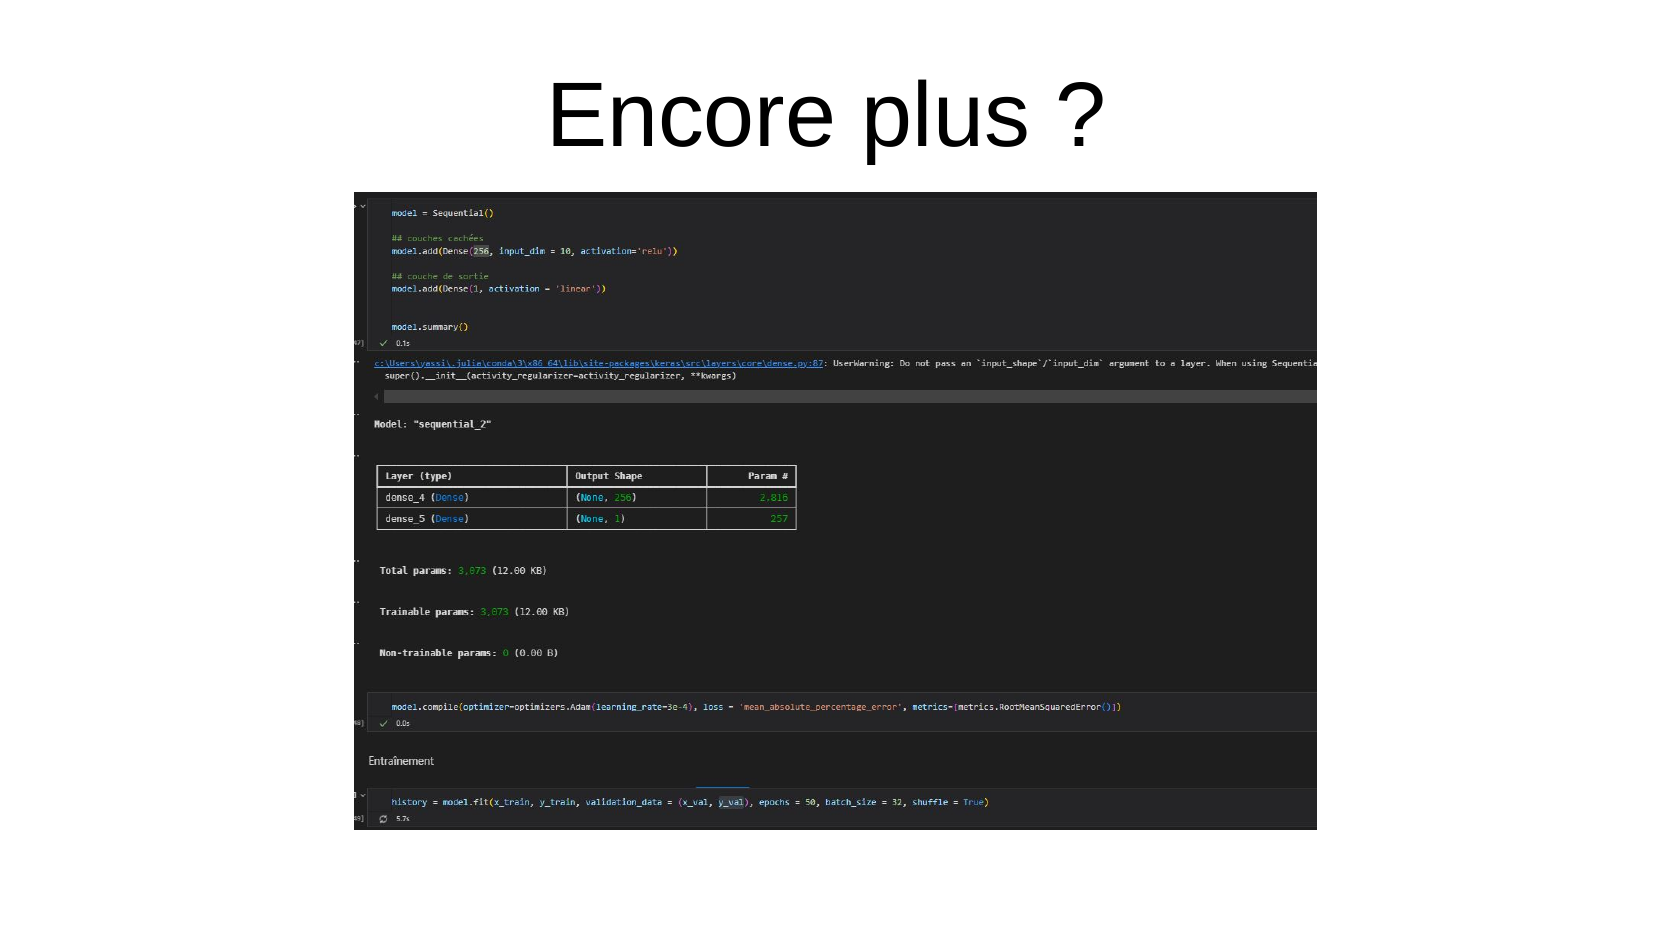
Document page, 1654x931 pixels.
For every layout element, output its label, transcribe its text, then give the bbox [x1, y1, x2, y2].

picture [354, 192, 1317, 830]
title Encore plus ? [82, 37, 1571, 193]
